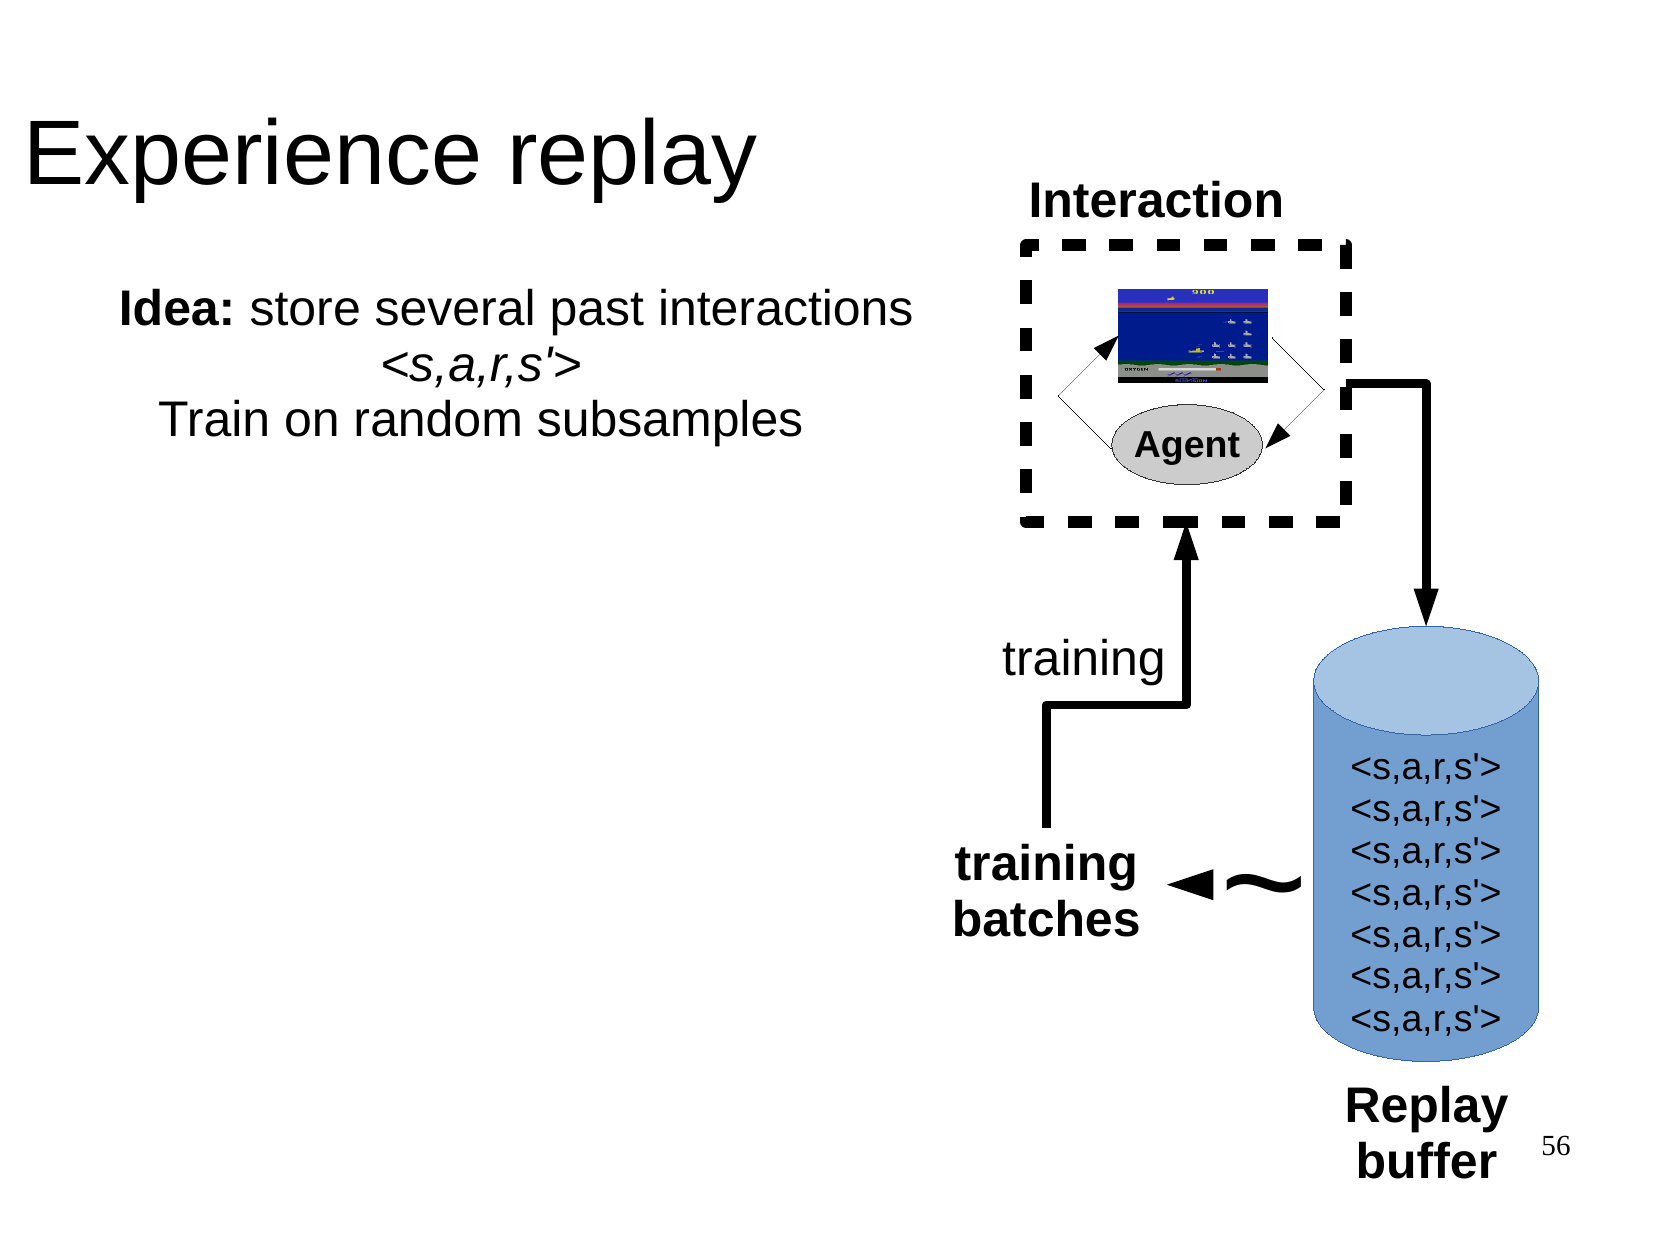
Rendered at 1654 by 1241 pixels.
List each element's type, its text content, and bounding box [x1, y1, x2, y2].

text_box training batches [928, 828, 1165, 956]
title Experience replay [23, 49, 1512, 257]
text_box Interaction [1013, 164, 1300, 236]
text_box training [977, 622, 1191, 736]
text_box Replay buffer [1329, 1070, 1524, 1198]
text_box <s,a,r,s'> <s,a,r,s'> <s,a,r,s'> <s,a,r,s'> <s,a,r,s'> <s,a,r,s'> <s,a,r,s'> [1313, 685, 1539, 1062]
text_box ~ [1205, 790, 1323, 973]
text_box [1026, 257, 1346, 523]
text_box Agent [1111, 404, 1263, 485]
text_box Idea: store several past interactions <s,a,r,s'> Train on random subsamples [28, 216, 933, 1147]
picture [1118, 289, 1268, 383]
